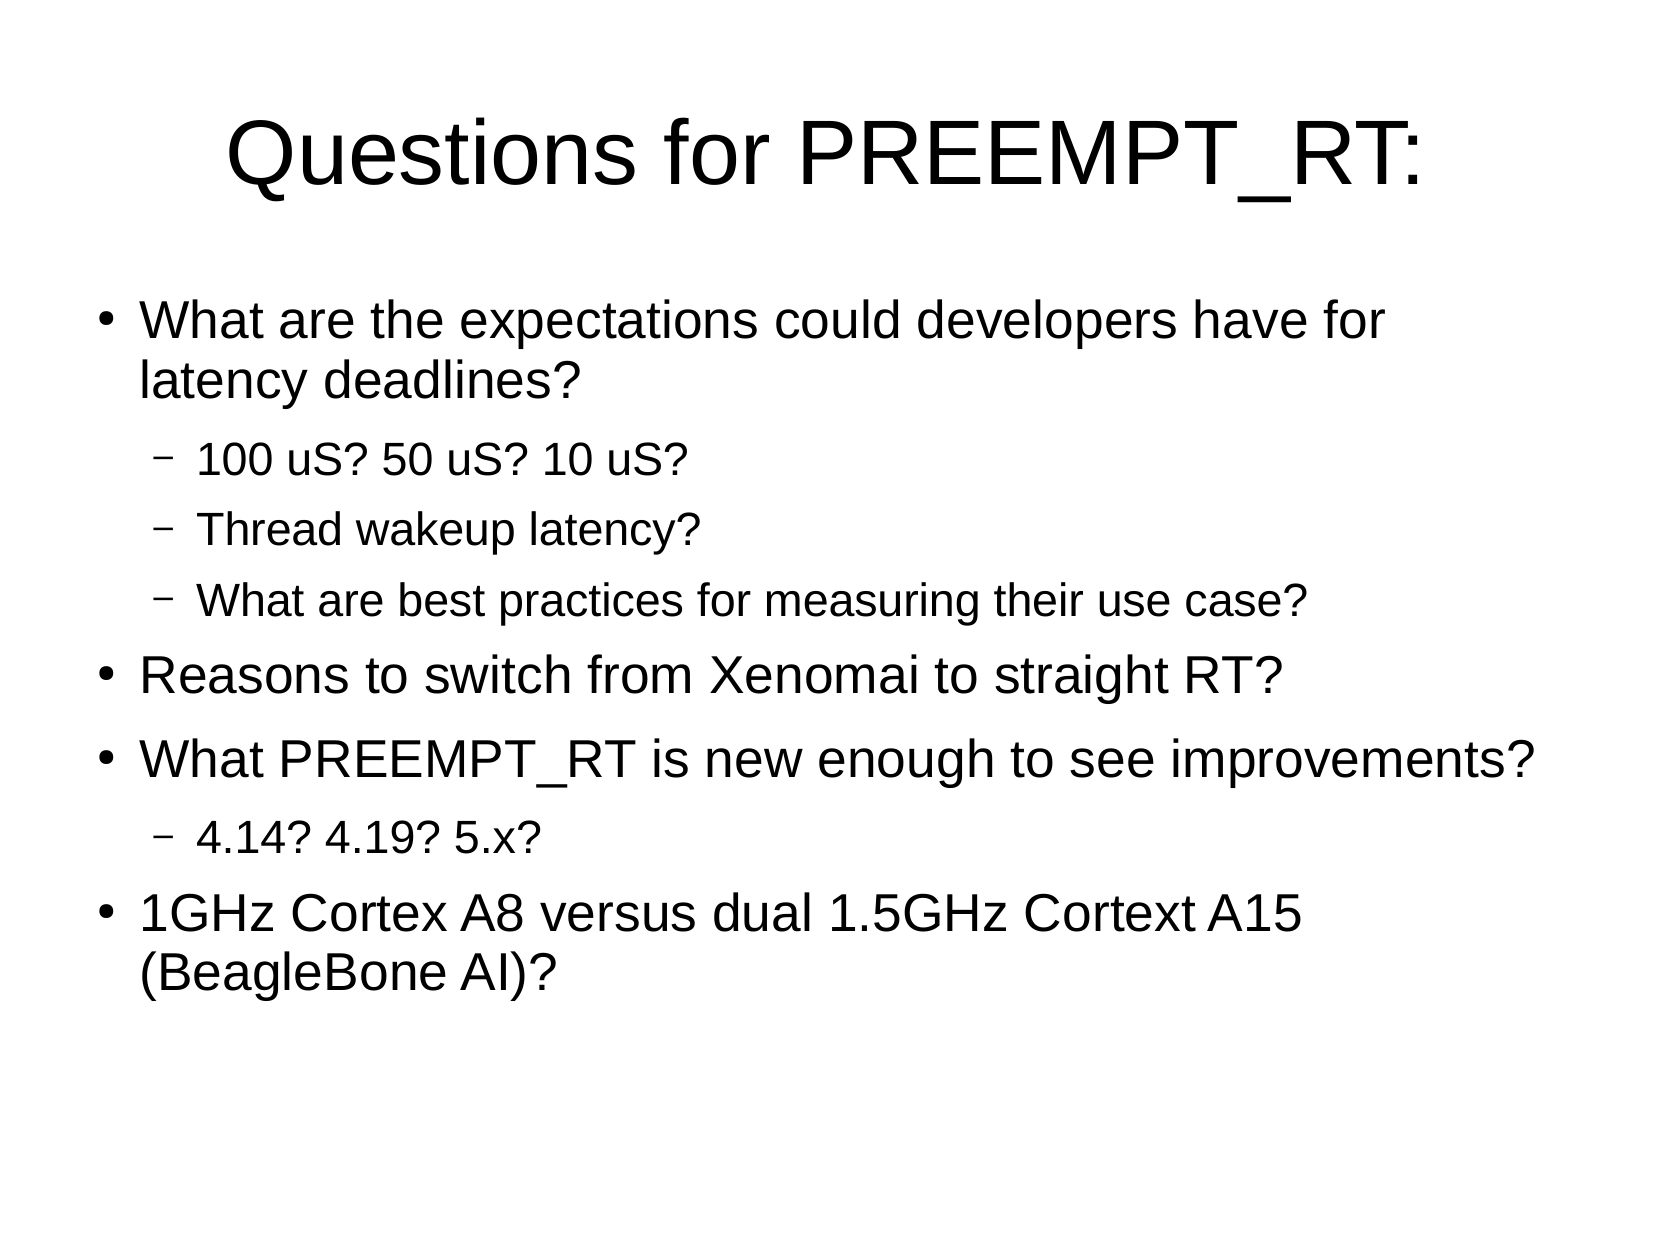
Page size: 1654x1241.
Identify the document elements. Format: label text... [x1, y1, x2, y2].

title Questions for PREEMPT_RT: [82, 49, 1571, 257]
list What are the expectations could developers have for latency deadlines? 100 uS? 50 uS? 10 uS? Thread wakeup latency? What are best practices for measuring their use case? Reasons to switch from Xenomai to straight RT? What PREEMPT_RT is new enough to see improvements? 4.14? 4.19? 5.x? 1GHz Cortex A8 versus dual 1.5GHz Cortext A15 (BeagleBone AI)? [82, 290, 1571, 1010]
